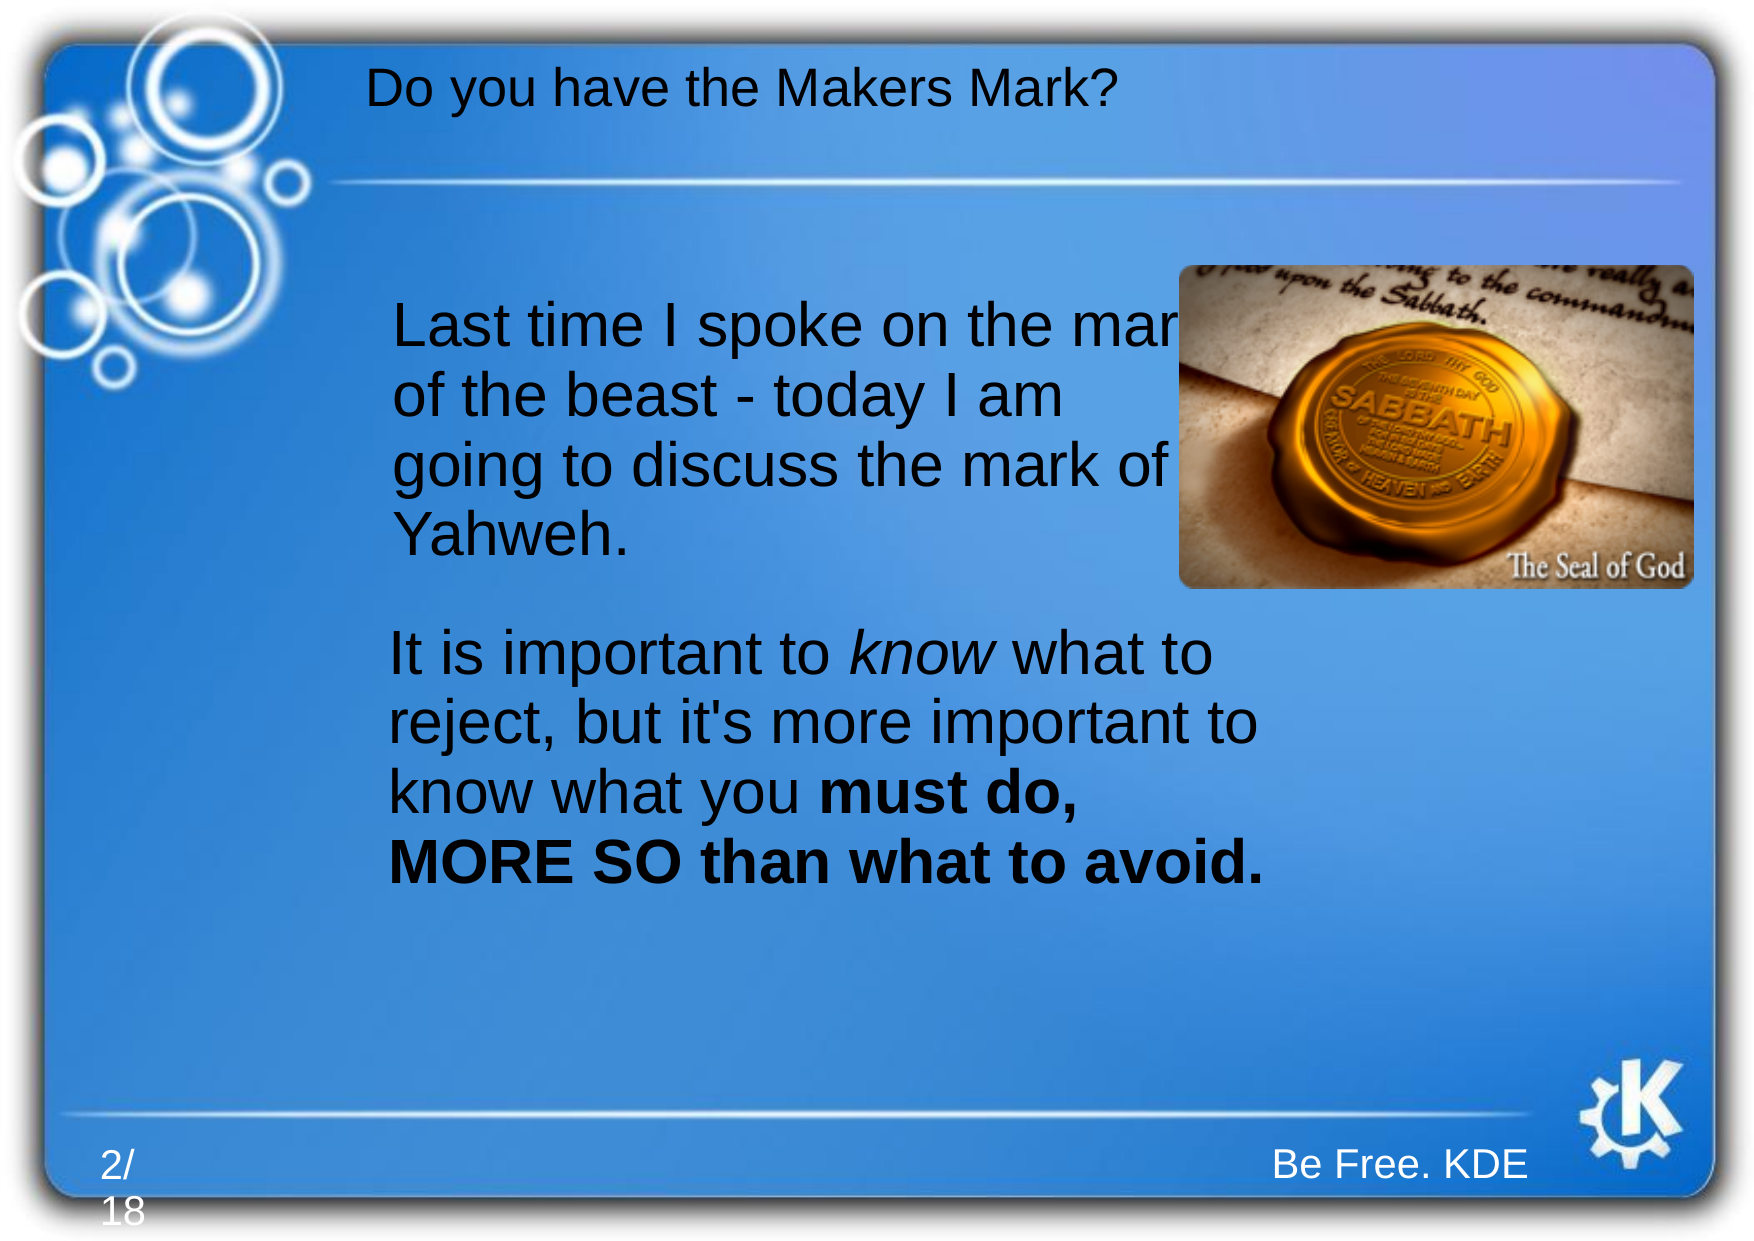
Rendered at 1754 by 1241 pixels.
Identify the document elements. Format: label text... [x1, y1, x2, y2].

title Do you have the Makers Mark? [350, 49, 1649, 174]
text_box It is important to know what to reject, but it's more important to know what you must do, MORE SO than what to avoid. [373, 610, 1290, 1038]
picture [0, 0, 1754, 1241]
text_box Last time I spoke on the mark of the beast - today I am going to discuss the mark of Yahweh. [377, 282, 1179, 583]
